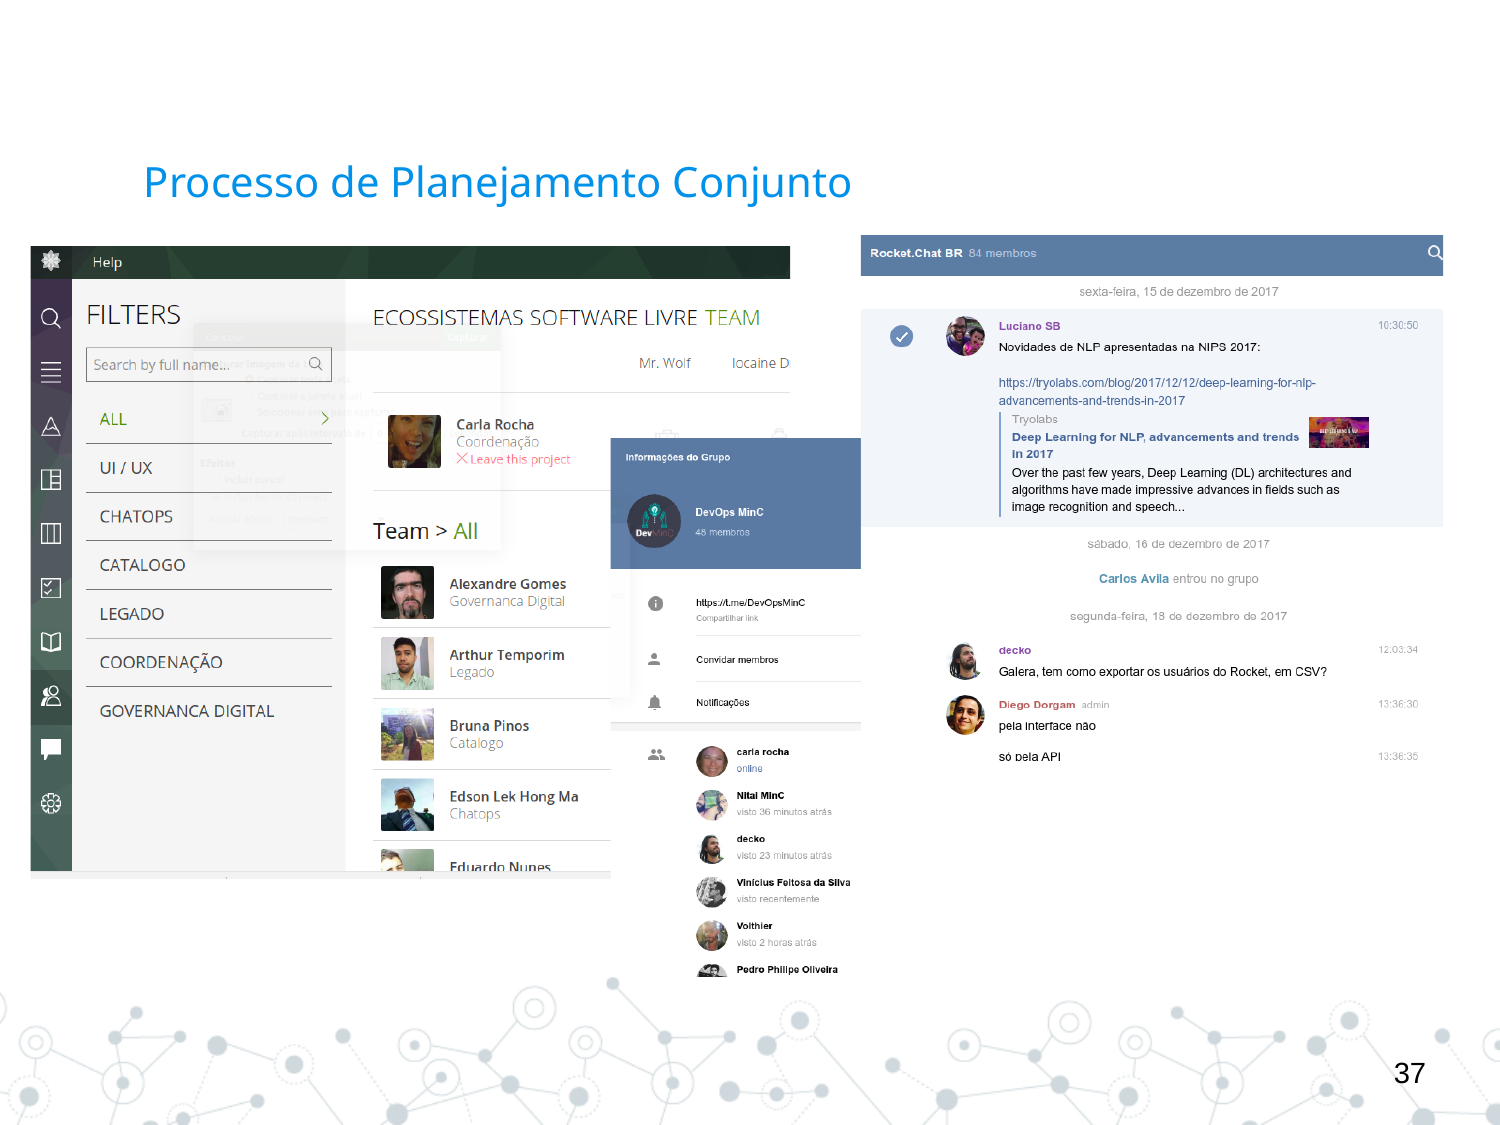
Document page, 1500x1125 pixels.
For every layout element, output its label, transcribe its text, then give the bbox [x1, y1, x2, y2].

slide_number <number> [1378, 1038, 1469, 1125]
title Processo de Planejamento Conjunto [128, 67, 1372, 222]
picture [0, 0, 1500, 1125]
